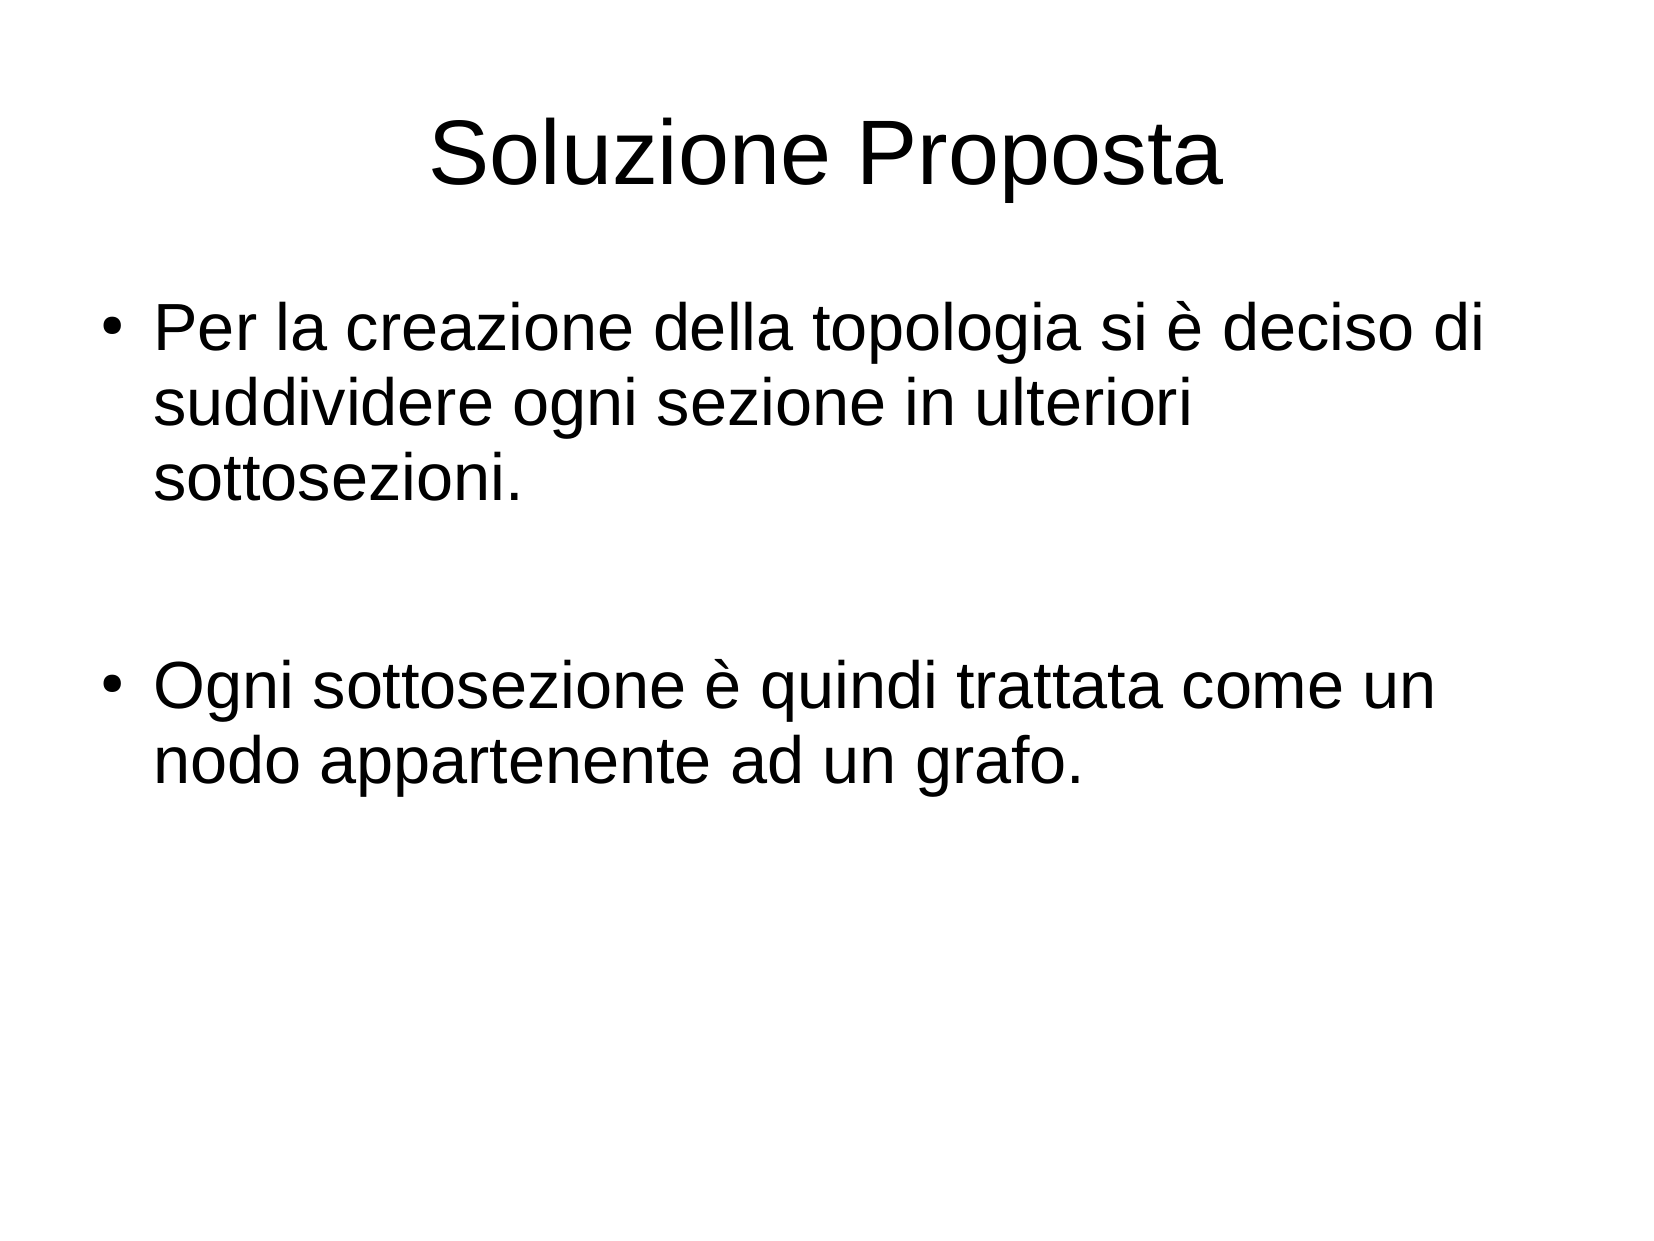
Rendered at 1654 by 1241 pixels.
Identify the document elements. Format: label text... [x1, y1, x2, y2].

list Per la creazione della topologia si è deciso di suddividere ogni sezione in ulteriori sottosezioni. Ogni sottosezione è quindi trattata come un nodo appartenente ad un grafo. [82, 290, 1571, 1010]
title Soluzione Proposta [82, 49, 1571, 257]
